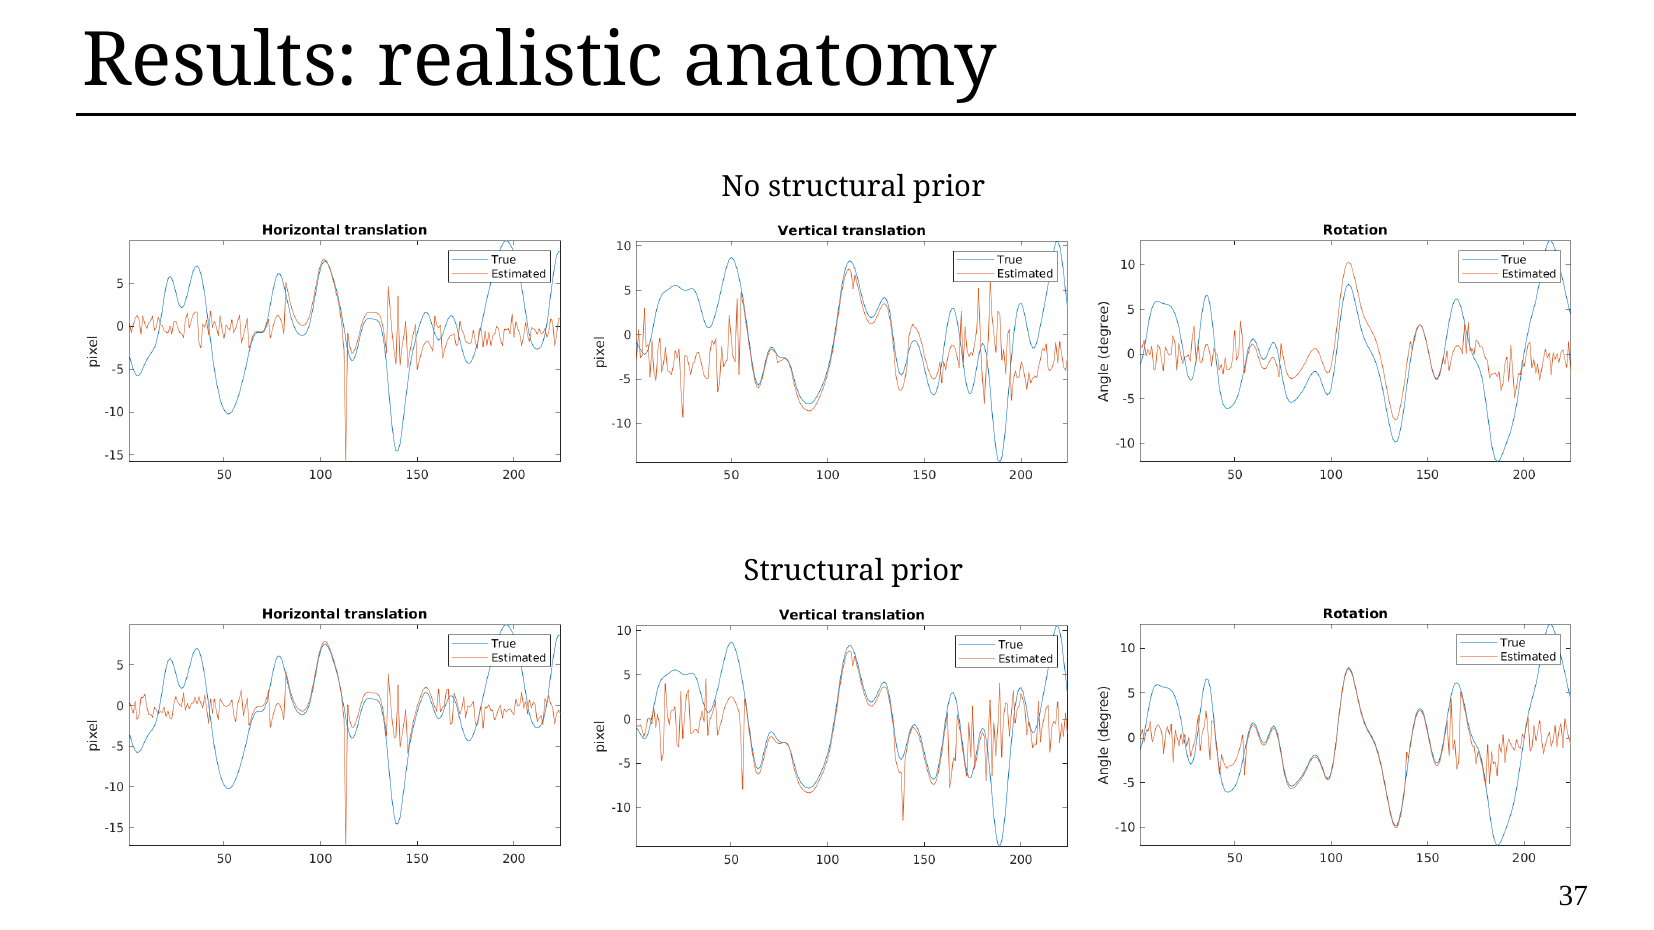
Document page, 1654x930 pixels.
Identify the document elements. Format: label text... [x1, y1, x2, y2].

picture [57, 220, 1623, 492]
title Results: realistic anatomy [82, 7, 1571, 106]
picture [57, 604, 1623, 876]
text_box Structural prior [581, 541, 1126, 591]
text_box No structural prior [581, 157, 1126, 207]
